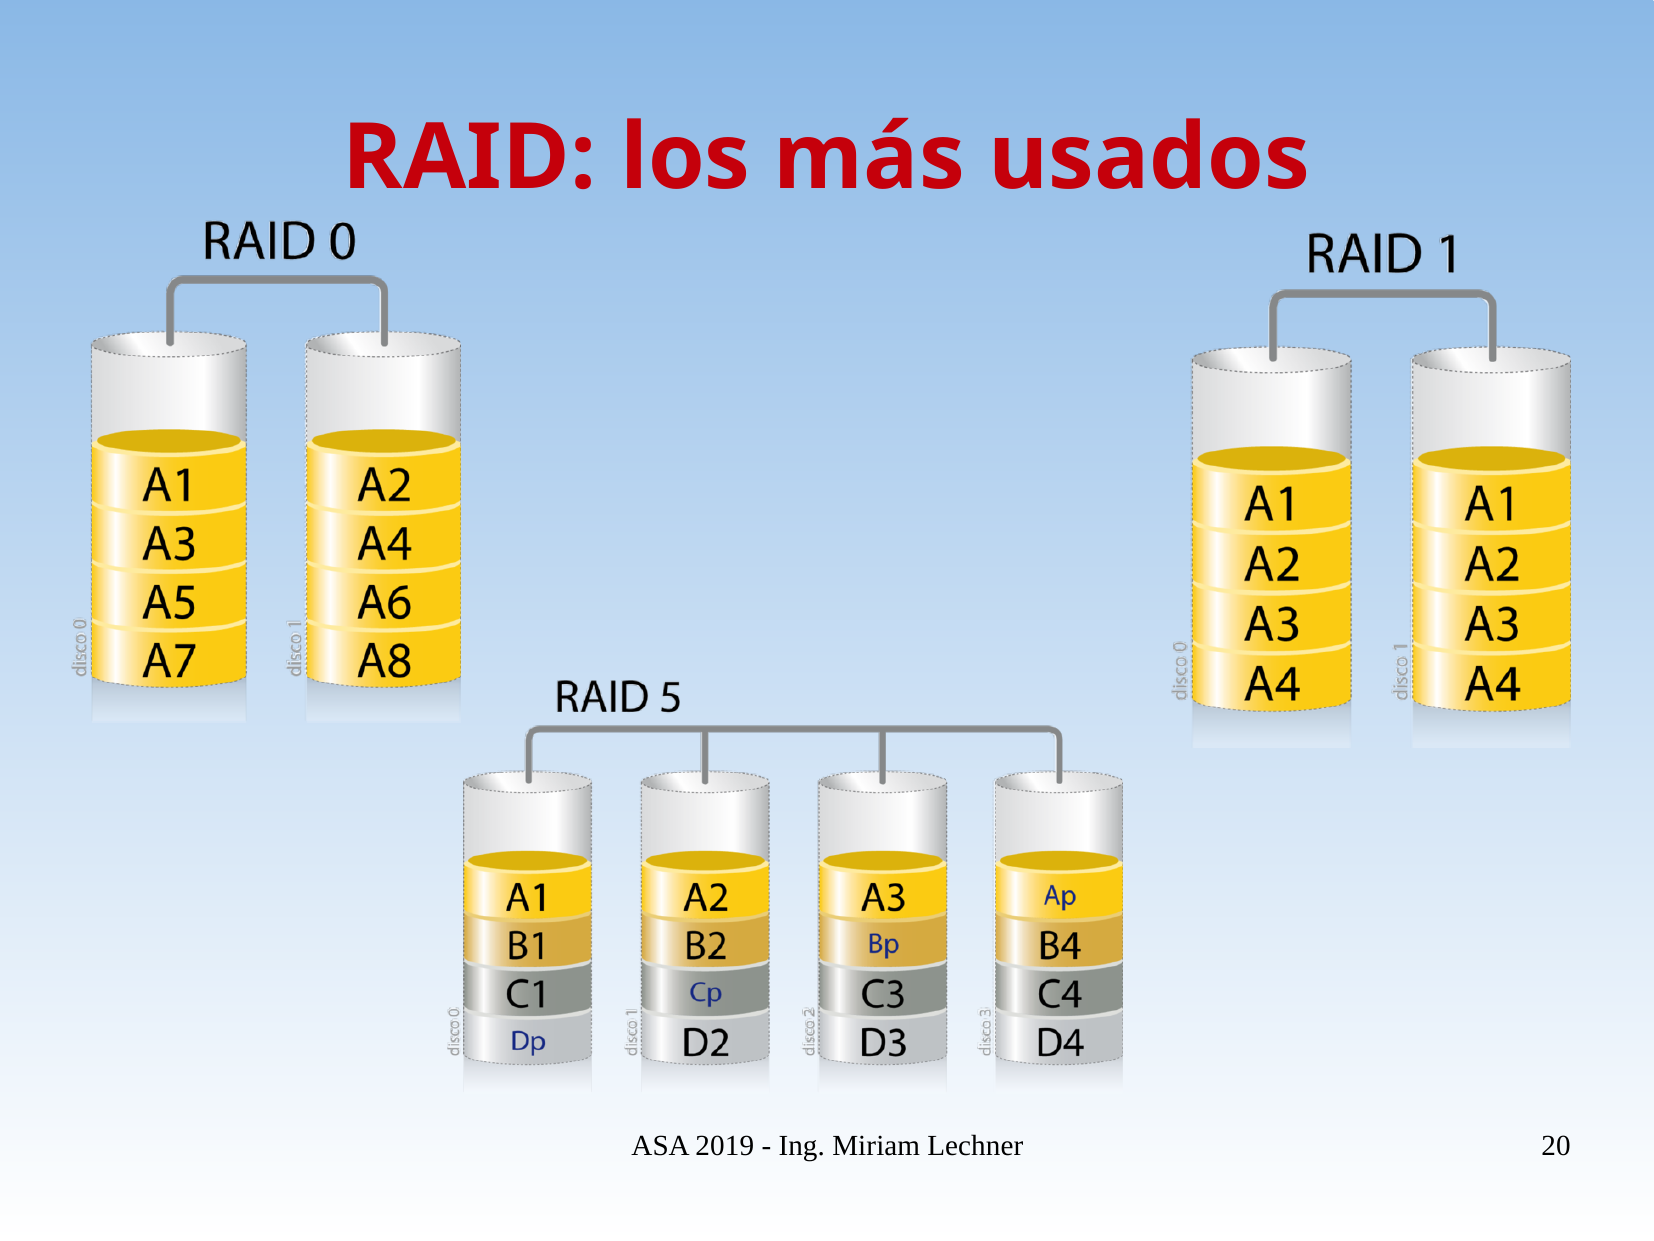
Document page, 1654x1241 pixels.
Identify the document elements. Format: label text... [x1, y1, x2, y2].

title RAID: los más usados [82, 49, 1571, 257]
picture [1169, 224, 1571, 748]
picture [69, 212, 1123, 1094]
